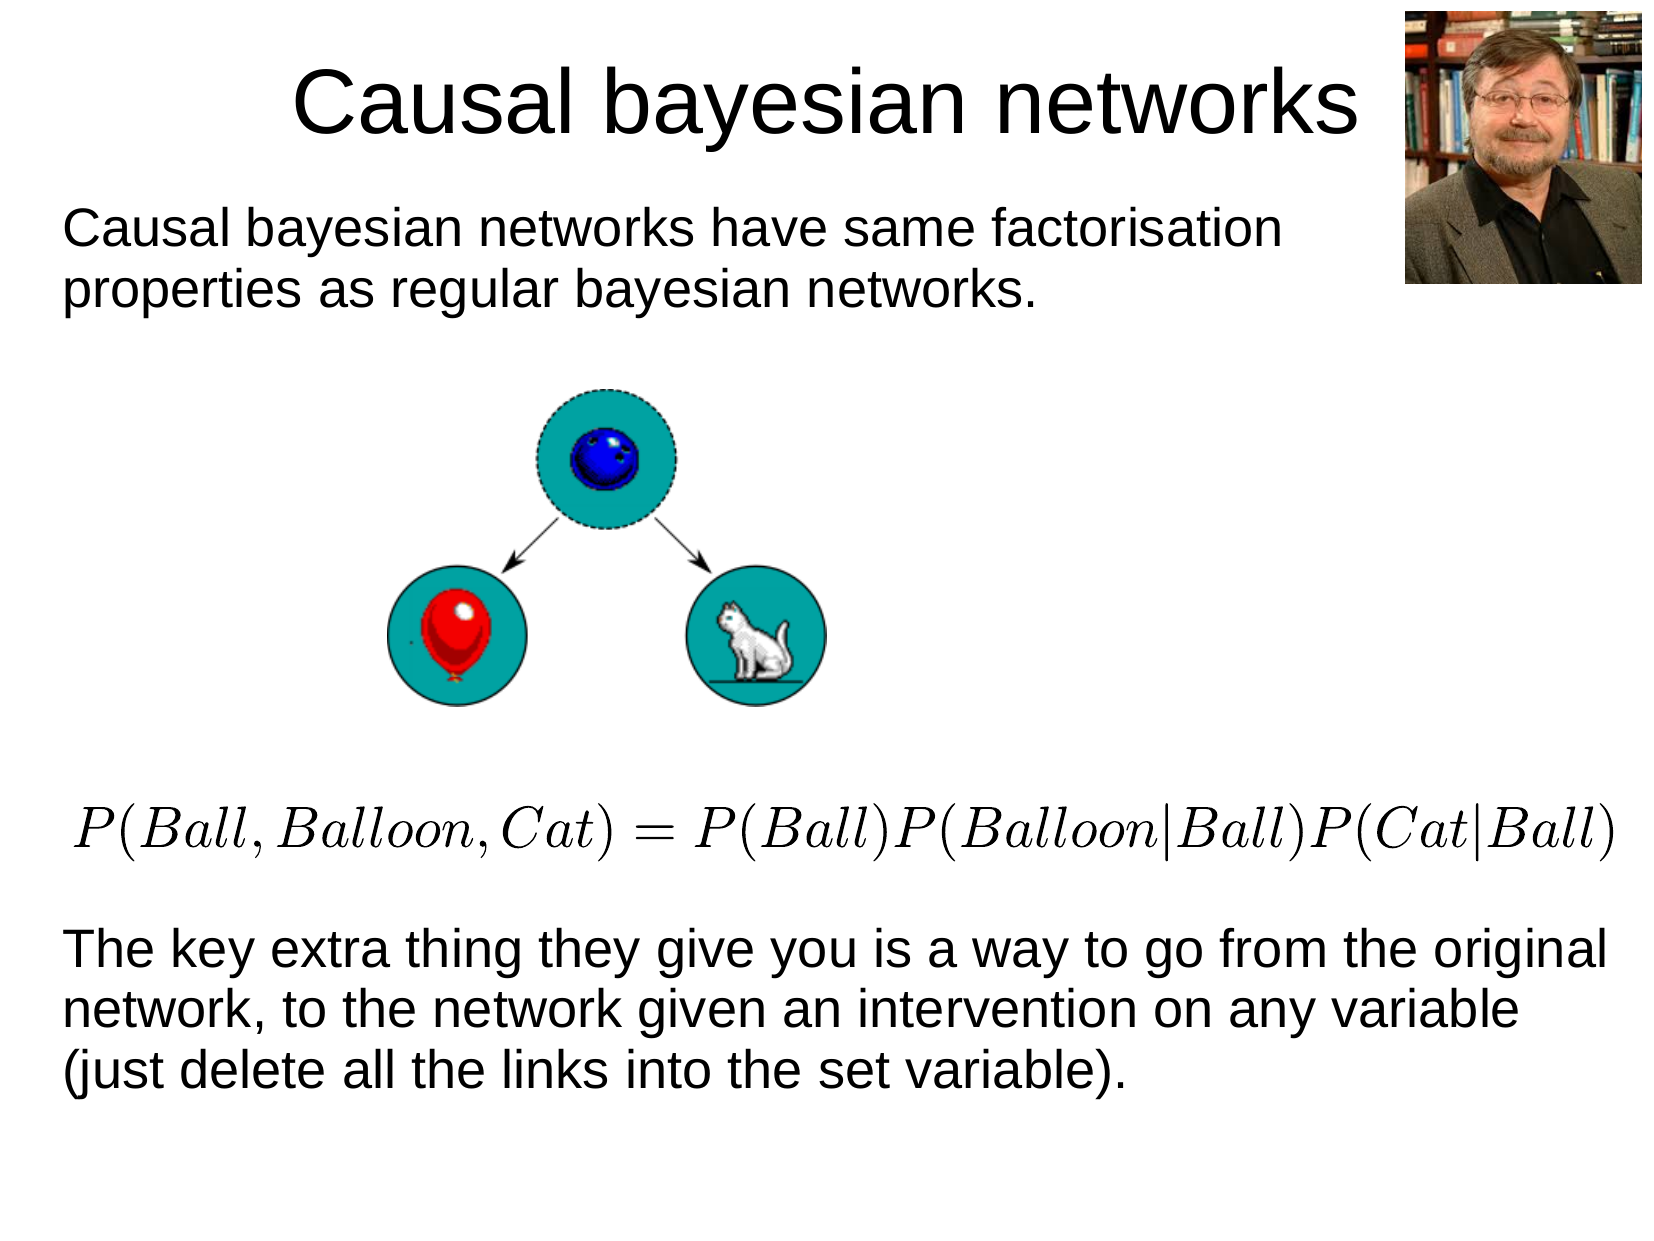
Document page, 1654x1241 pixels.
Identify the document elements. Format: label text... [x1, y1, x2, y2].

title Causal bayesian networks [82, 11, 1571, 296]
text_box The key extra thing they give you is a way to go from the original network, to the network given an intervention on any variable (just delete all the links into the set variable). [11, 850, 1630, 1229]
text_box Causal bayesian networks have same factorisation properties as regular bayesian networks. [11, 129, 1312, 508]
picture [387, 508, 827, 707]
picture [1405, 11, 1642, 284]
text_box [71, 803, 1619, 850]
